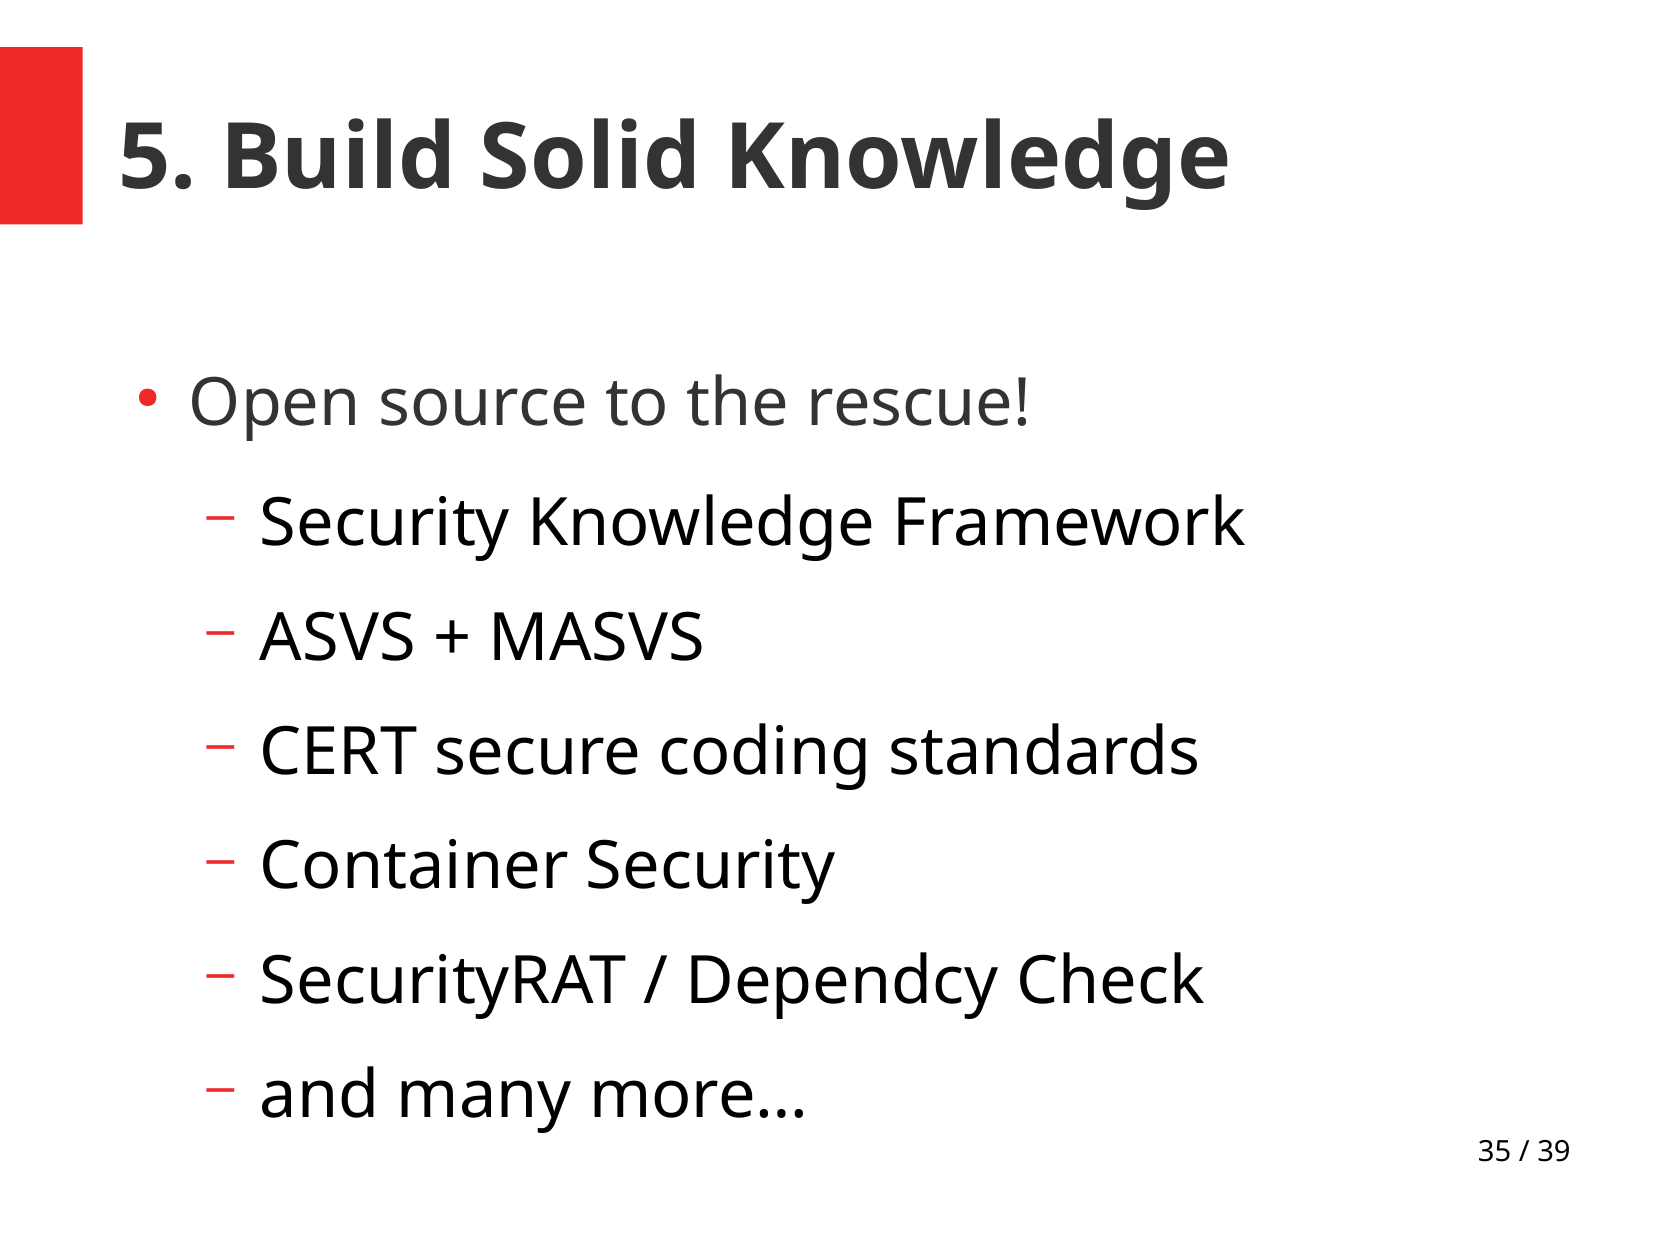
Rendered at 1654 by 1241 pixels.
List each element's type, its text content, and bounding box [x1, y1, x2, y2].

list Open source to the rescue! Security Knowledge Framework ASVS + MASVS CERT secure coding standards Container Security SecurityRAT / Dependcy Check and many more… [118, 354, 1536, 1074]
title 5. Build Solid Knowledge [118, 49, 1571, 257]
